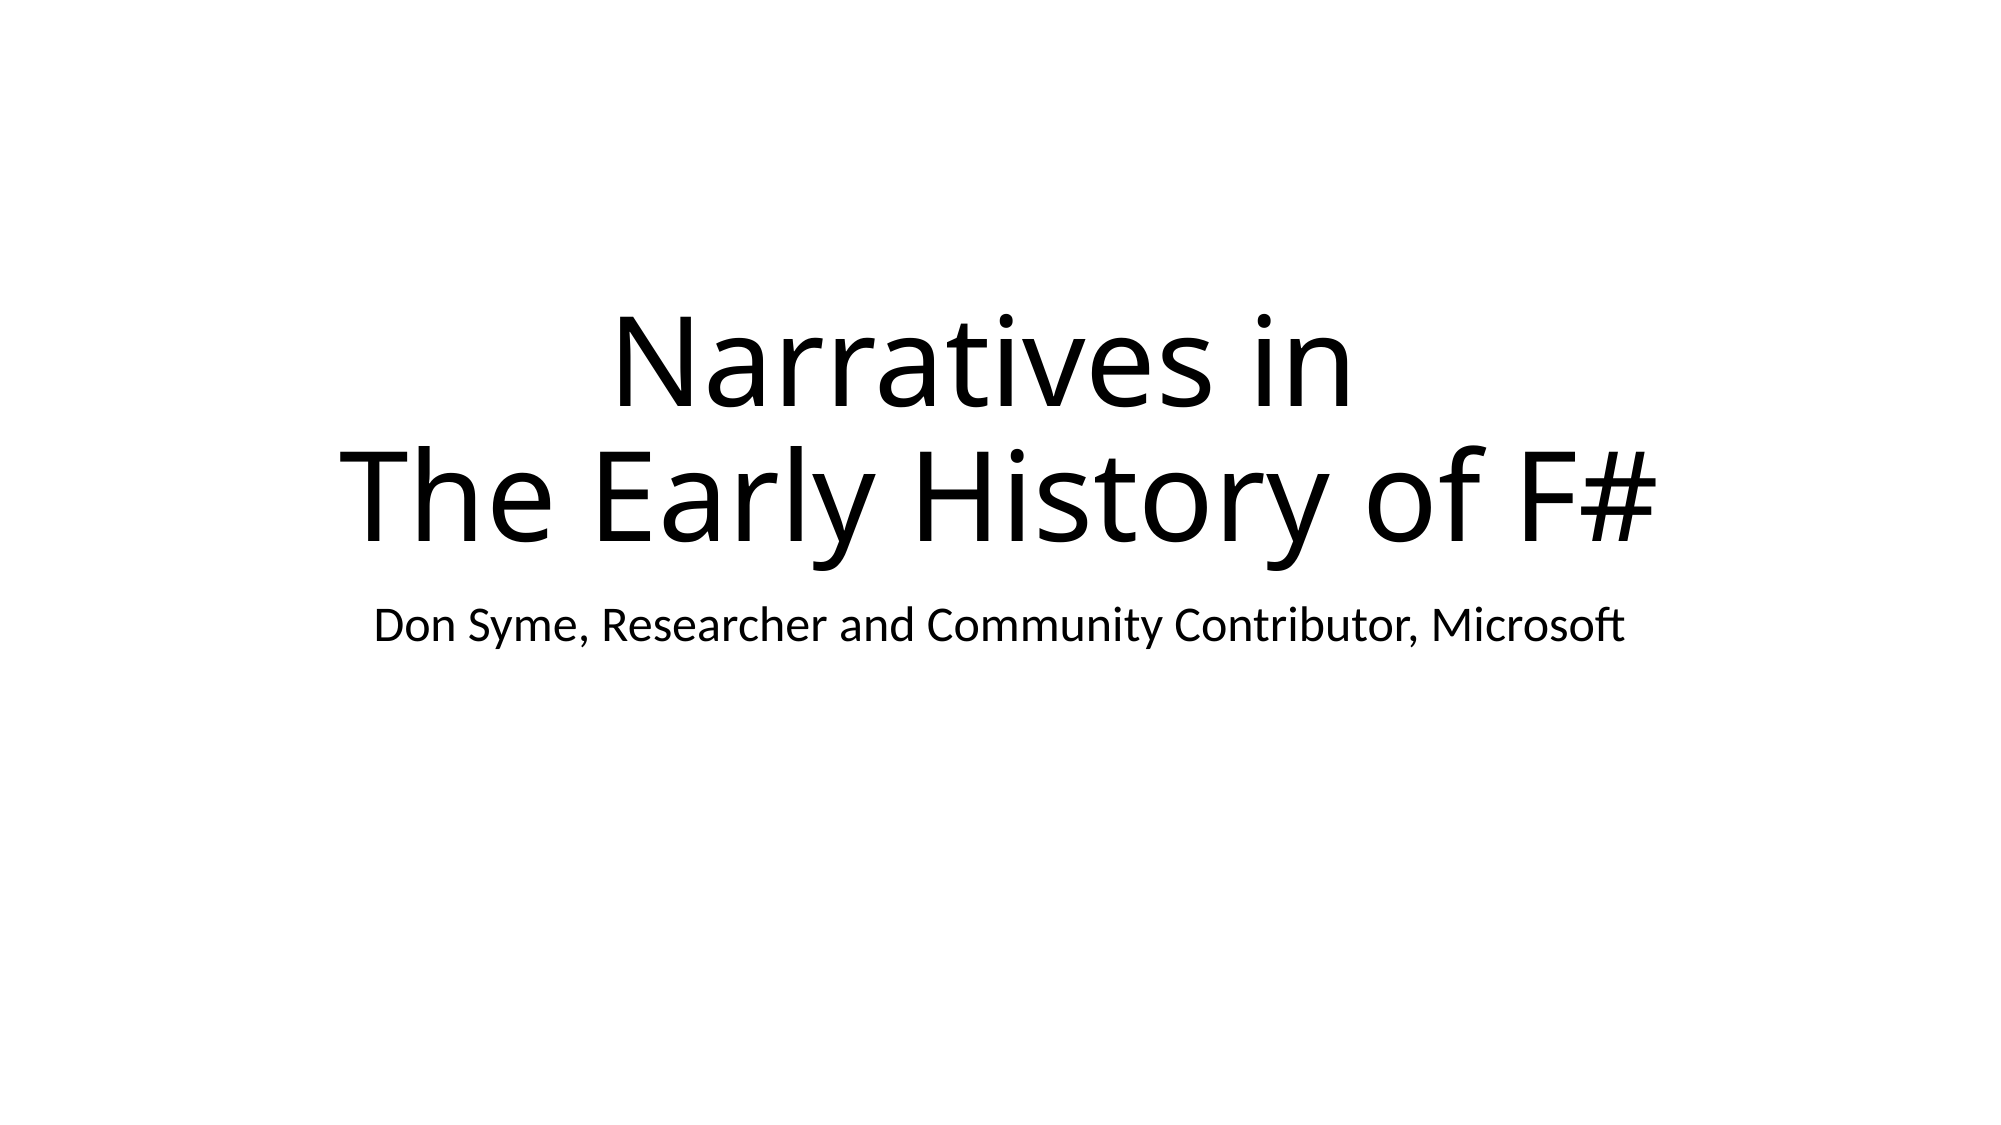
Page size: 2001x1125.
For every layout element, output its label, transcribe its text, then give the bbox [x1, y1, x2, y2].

title Narratives in The Early History of F# [249, 184, 1750, 576]
subtitle Don Syme, Researcher and Community Contributor, Microsoft [249, 590, 1750, 863]
